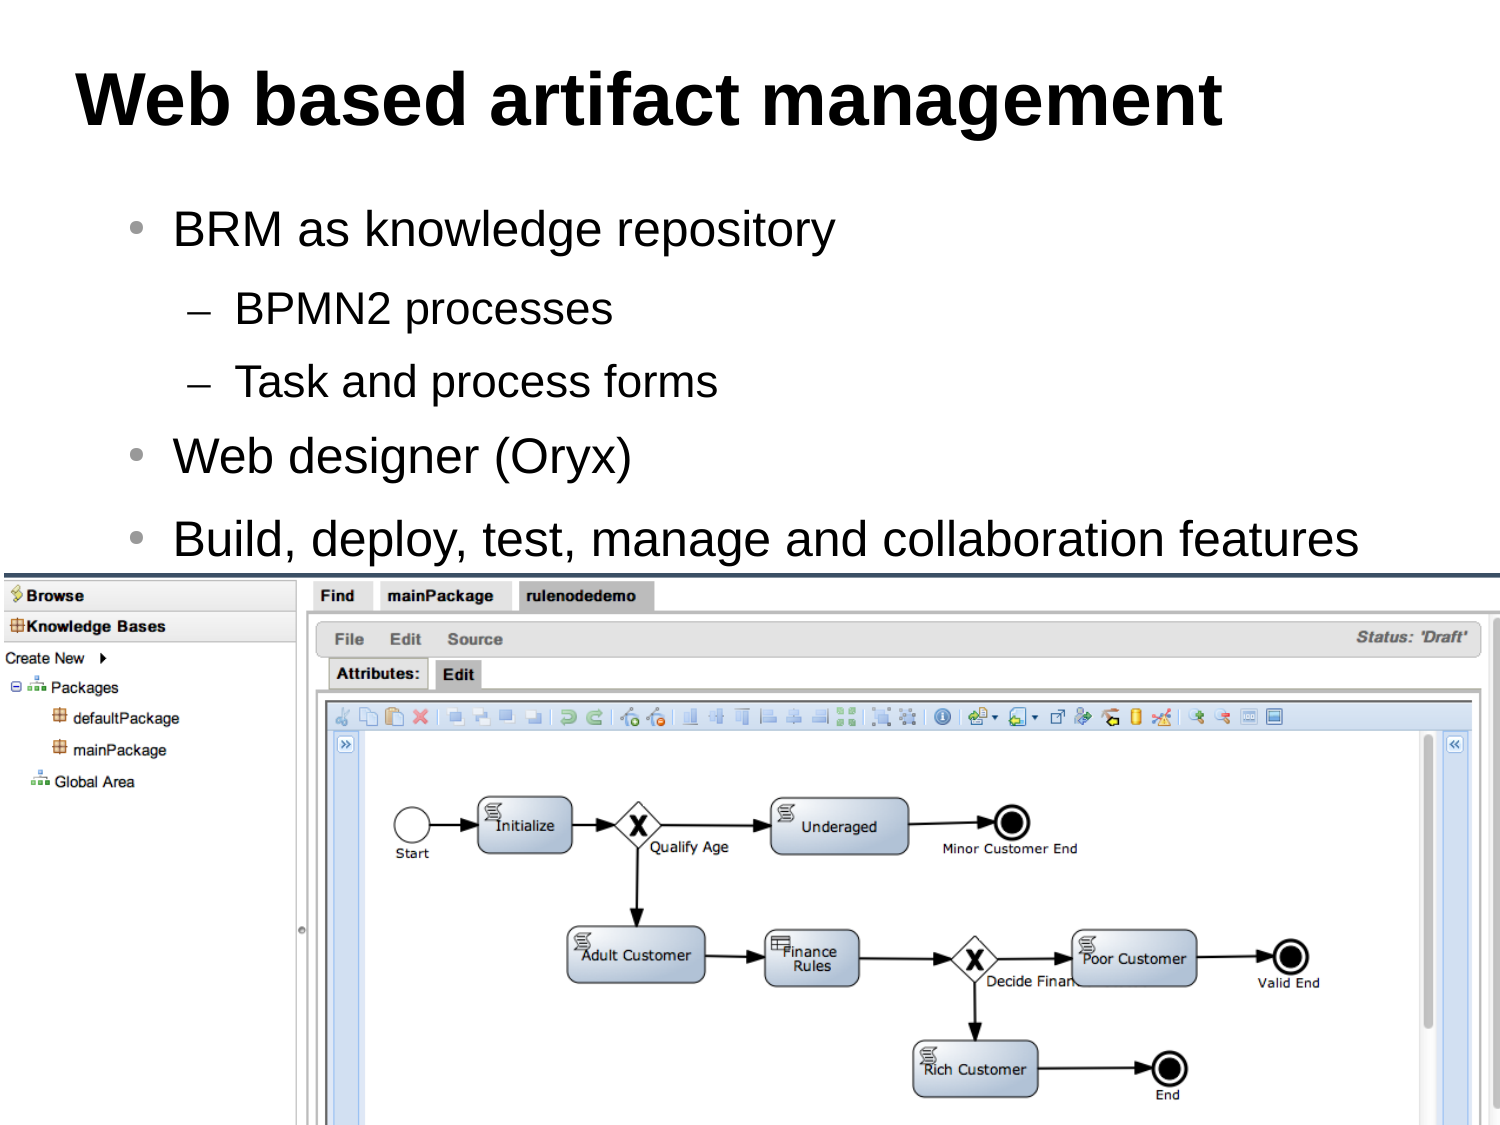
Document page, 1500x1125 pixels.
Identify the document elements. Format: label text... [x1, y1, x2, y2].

list BRM as knowledge repository BPMN2 processes Task and process forms Web designer (Oryx) Build, deploy, test, manage and collaboration features [112, 200, 1388, 573]
picture [4, 573, 1500, 1125]
title Web based artifact management [74, 14, 1425, 185]
